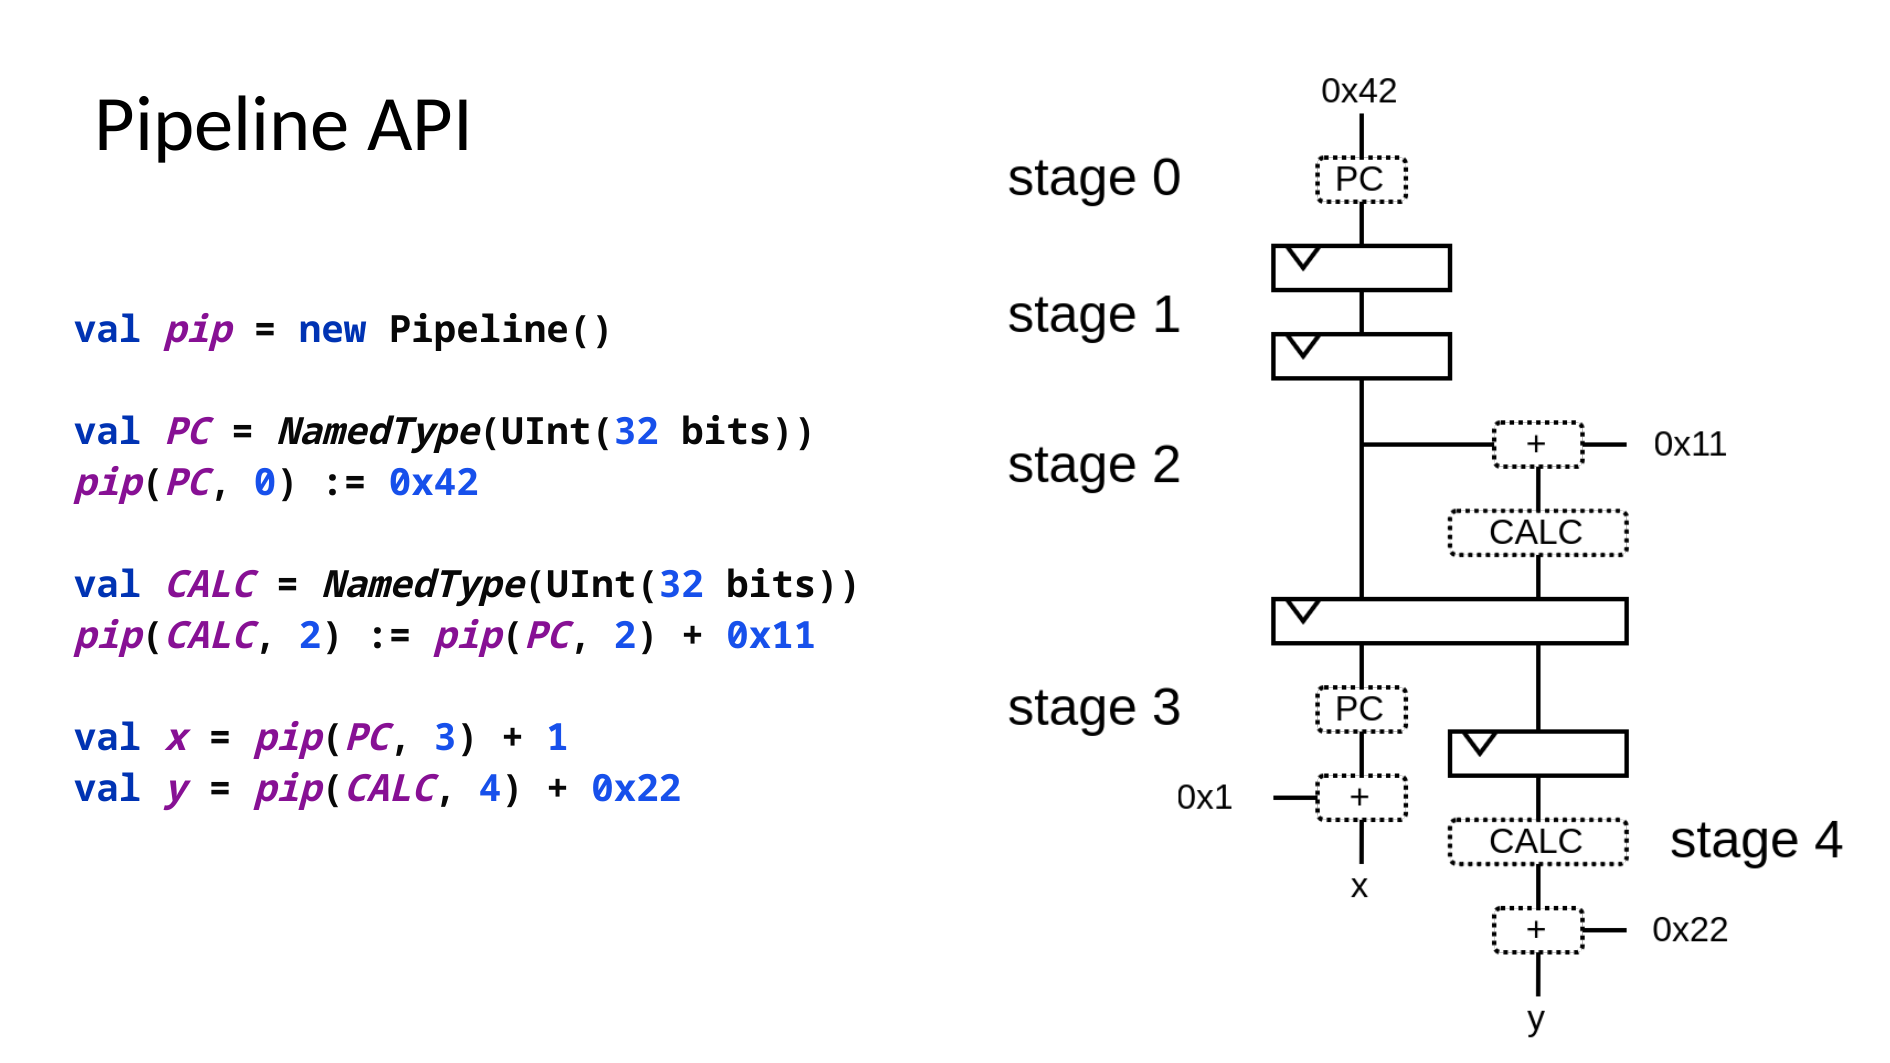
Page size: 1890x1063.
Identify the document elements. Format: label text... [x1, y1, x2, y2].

picture [918, 23, 1890, 1063]
title Pipeline API [94, 42, 918, 220]
text_box val pip = new Pipeline() val PC = NamedType(UInt(32 bits)) pip(PC, 0) := 0x42 val CALC = NamedType(UInt(32 bits)) pip(CALC, 2) := pip(PC, 2) + 0x11 val x = pip(PC, 3) + 1 val y = pip(CALC, 4) + 0x22 [59, 295, 918, 1063]
